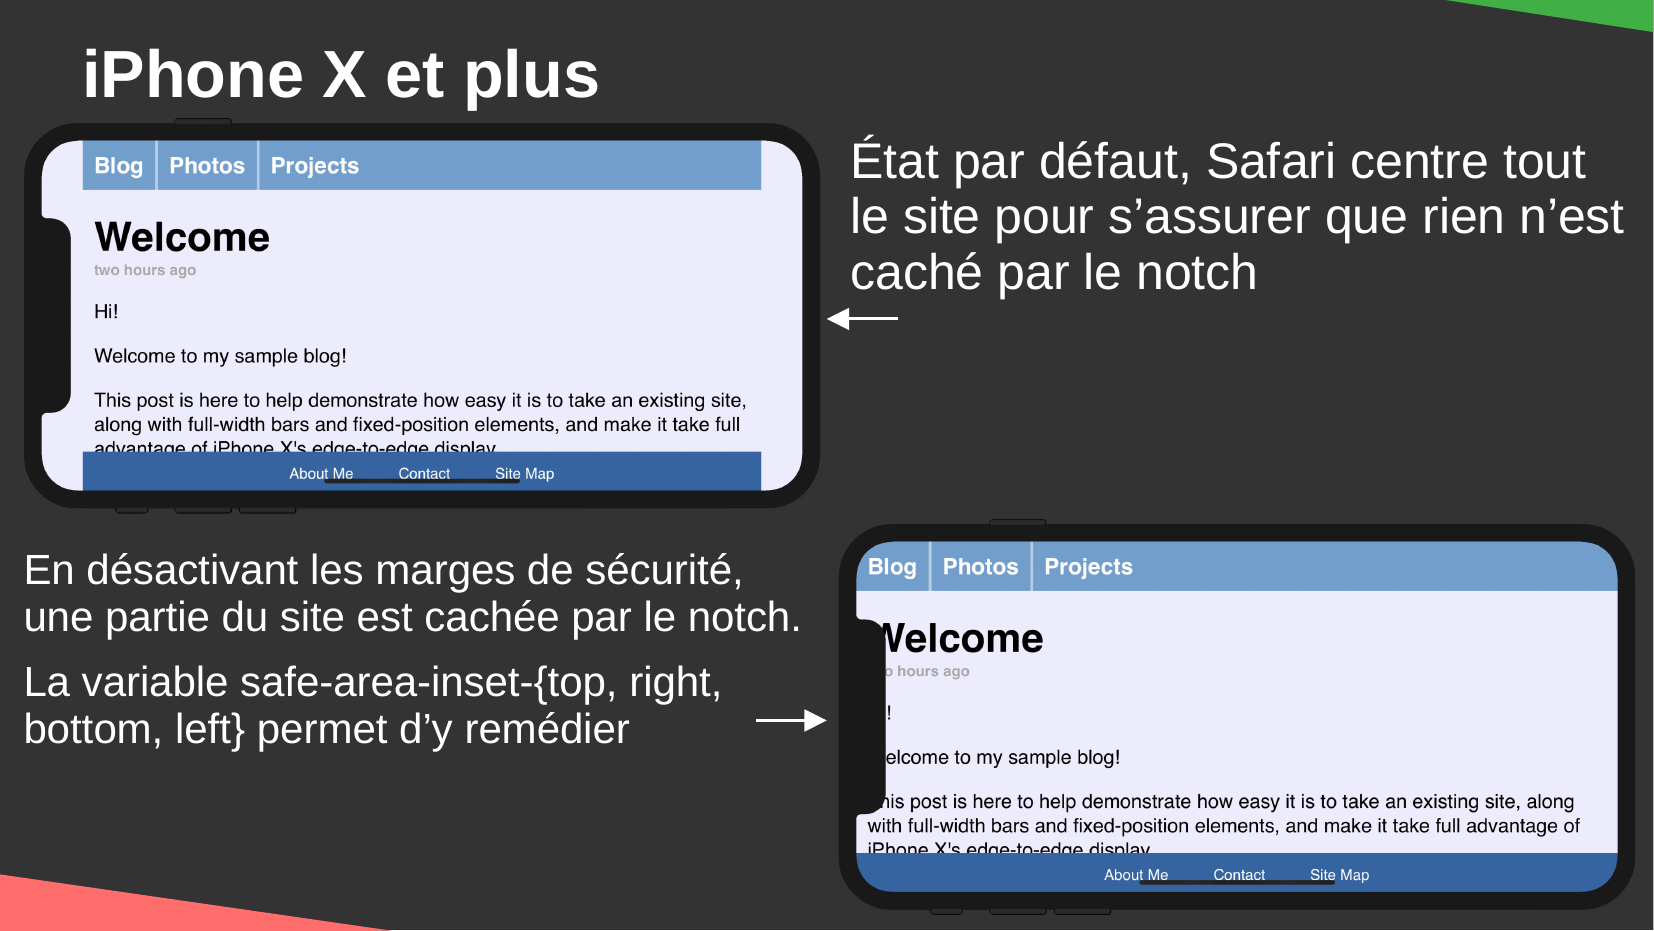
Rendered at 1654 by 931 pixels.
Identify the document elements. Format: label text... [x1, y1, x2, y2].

list En désactivant les marges de sécurité, une partie du site est cachée par le notch. La variable safe-area-inset-{top, right, bottom, left} permet d’y remédier [23, 546, 804, 756]
picture [23, 118, 821, 514]
text_box [0, 874, 394, 931]
list État par défaut, Safari centre tout le site pour s’assurer que rien n’est caché par le notch [850, 132, 1630, 308]
title iPhone X et plus [82, 37, 1276, 122]
text_box [1445, 0, 1654, 33]
picture [838, 519, 1636, 915]
